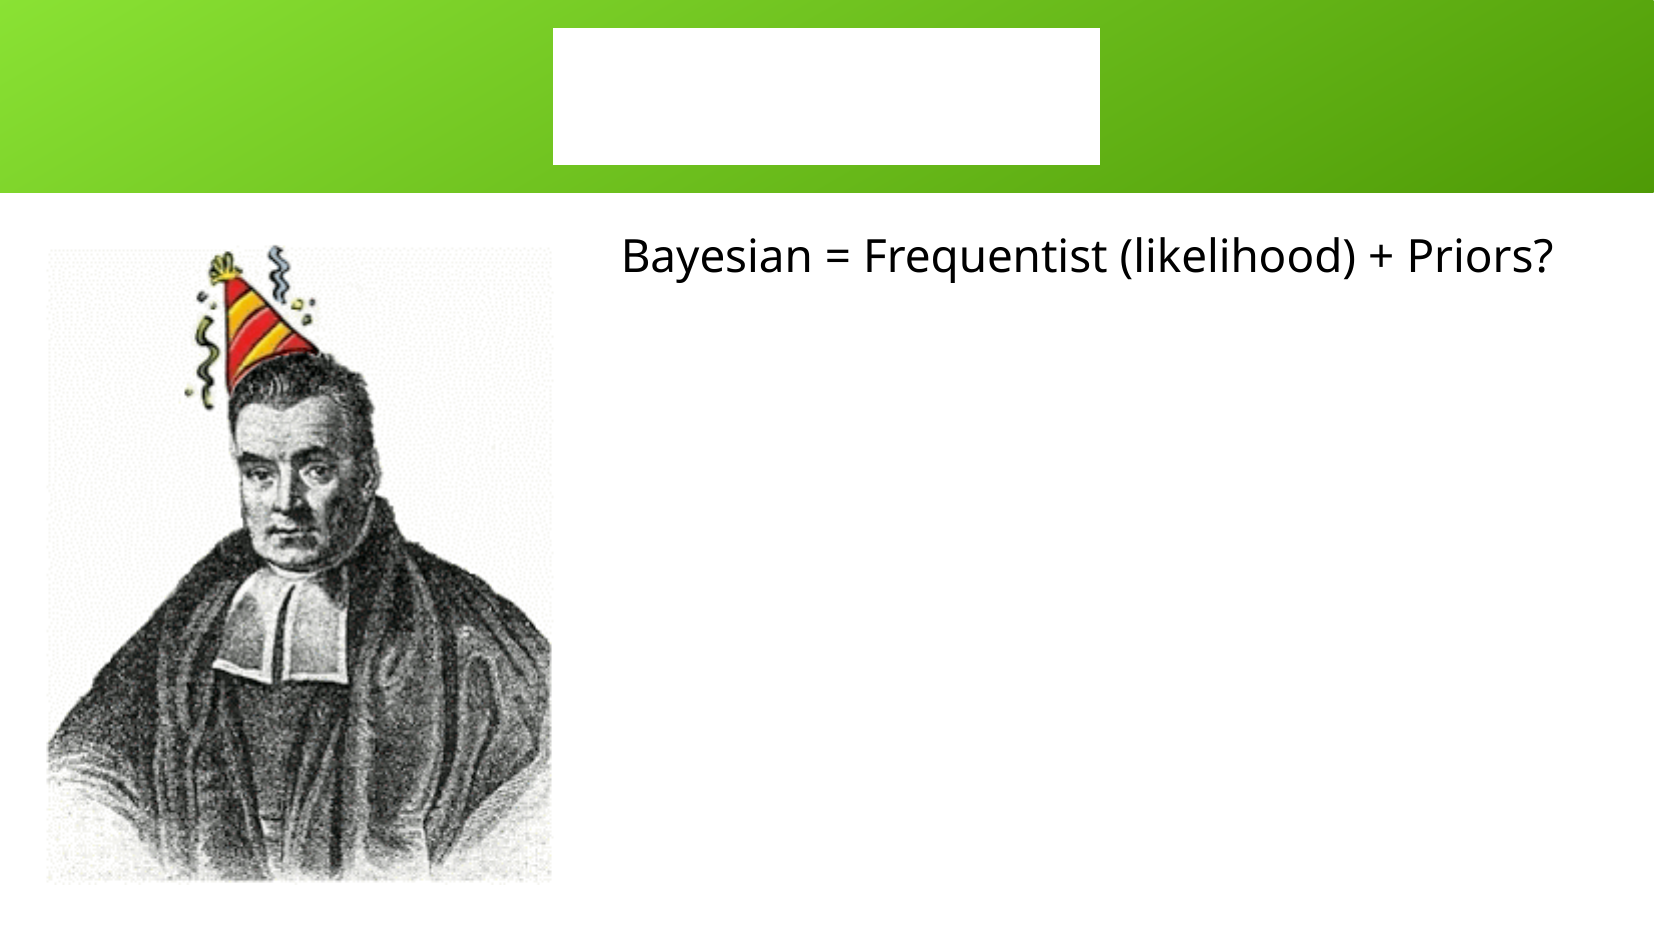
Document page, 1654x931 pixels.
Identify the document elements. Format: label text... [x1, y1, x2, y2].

text_box Bayesian = Frequentist (likelihood) + Priors? [570, 216, 1606, 309]
picture [45, 244, 556, 886]
title Bayes who? [0, 0, 1654, 193]
